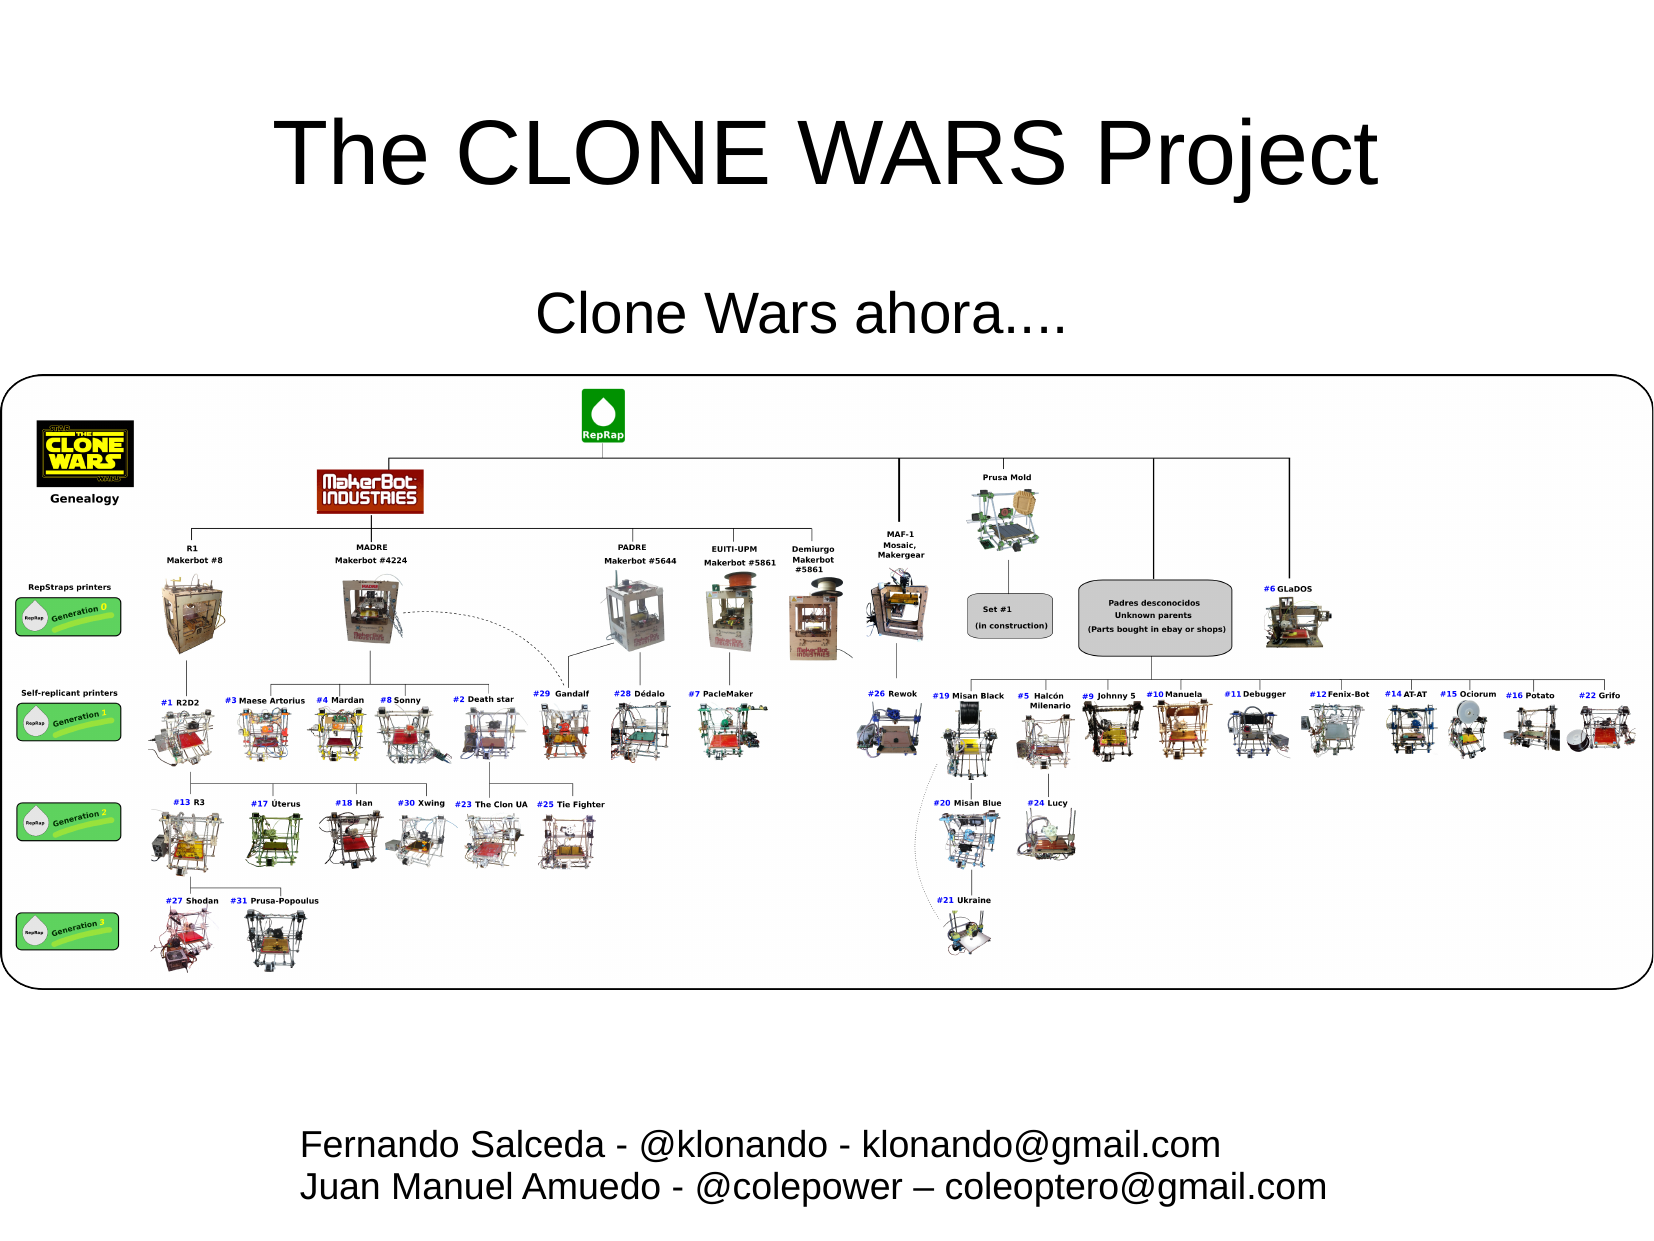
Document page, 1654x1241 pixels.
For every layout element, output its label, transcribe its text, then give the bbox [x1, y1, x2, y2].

title The CLONE WARS Project [82, 49, 1571, 257]
subtitle Clone Wars ahora.... [225, 270, 1381, 374]
picture [0, 374, 1654, 991]
text_box Fernando Salceda - @klonando - klonando@gmail.com Juan Manuel Amuedo - @colepower – coleoptero@gmail.com [285, 1116, 1343, 1216]
